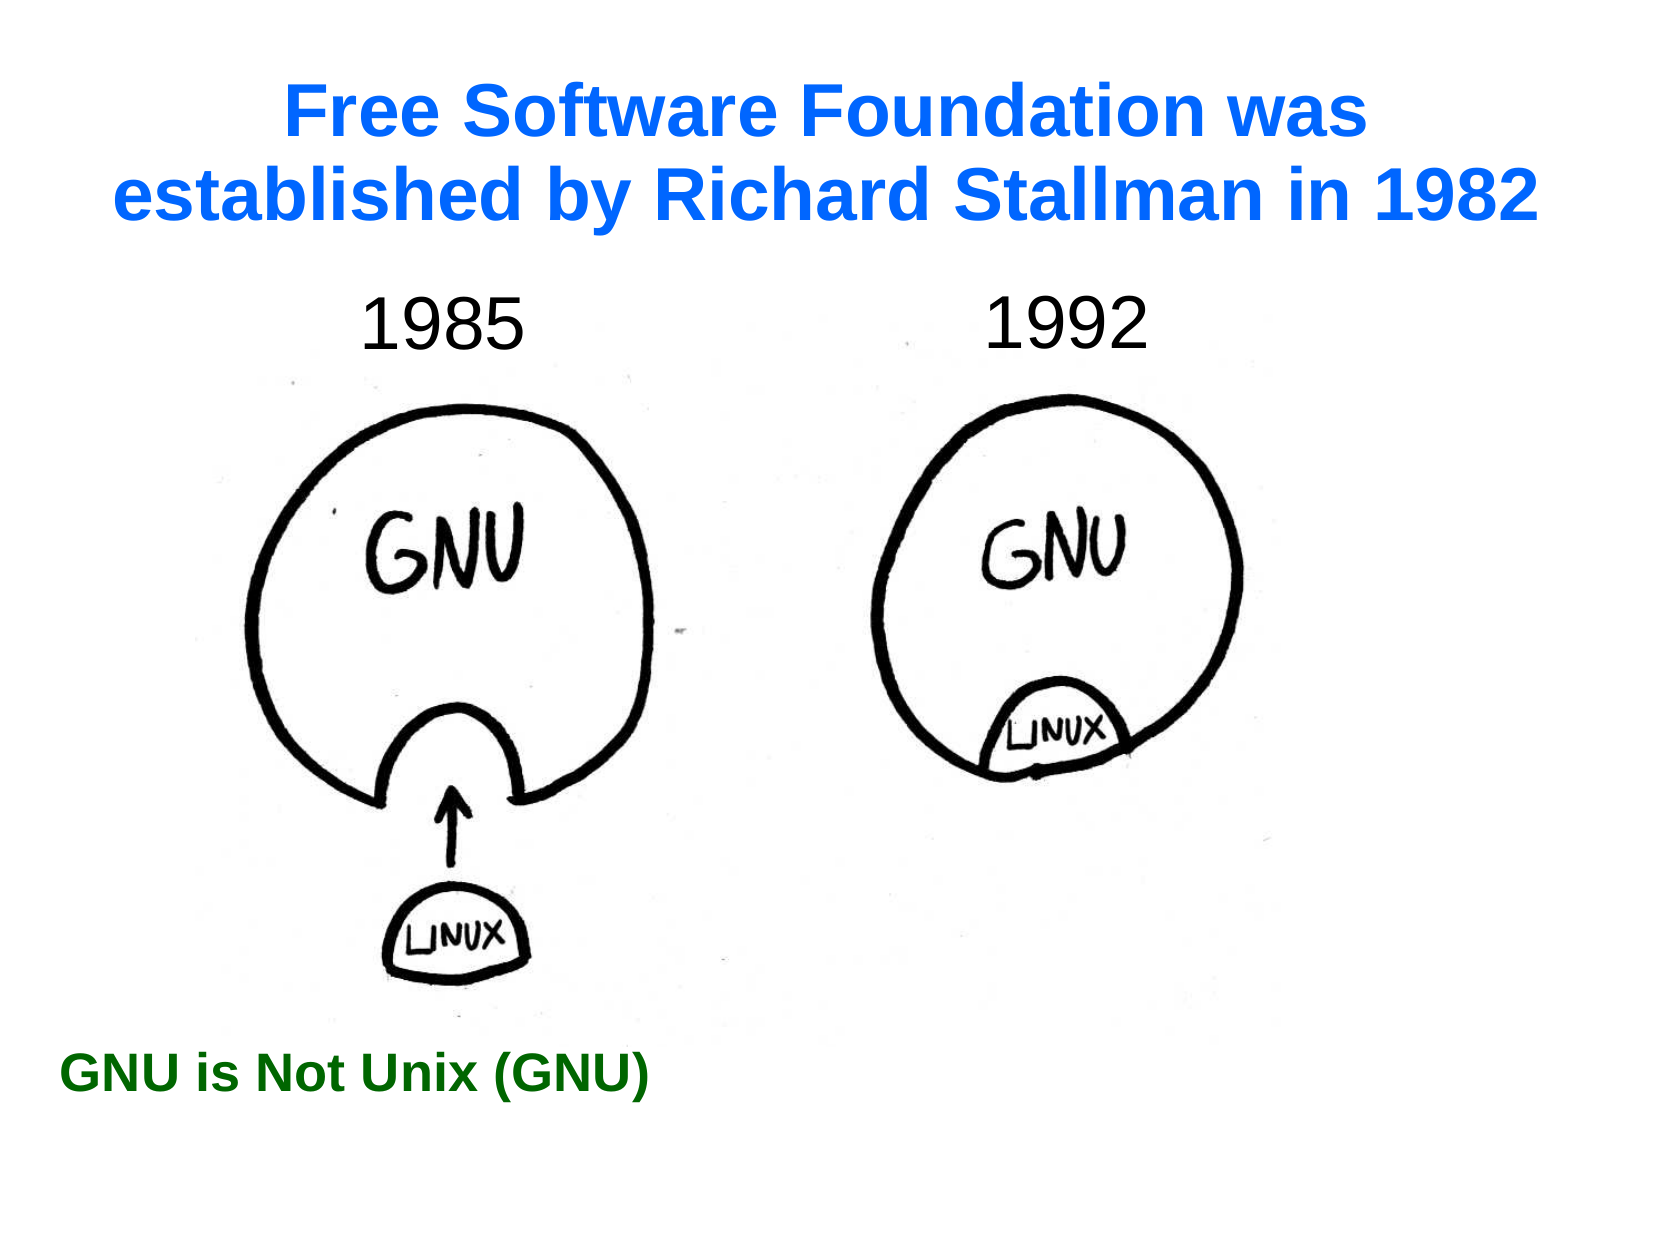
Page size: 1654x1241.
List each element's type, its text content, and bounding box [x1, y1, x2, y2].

text_box 1992 [968, 273, 1201, 406]
text_box GNU is Not Unix (GNU) [45, 1035, 691, 1126]
text_box 1985 [345, 274, 577, 407]
picture [195, 314, 1281, 1047]
title Free Software Foundation was established by Richard Stallman in 1982 [82, 49, 1571, 257]
